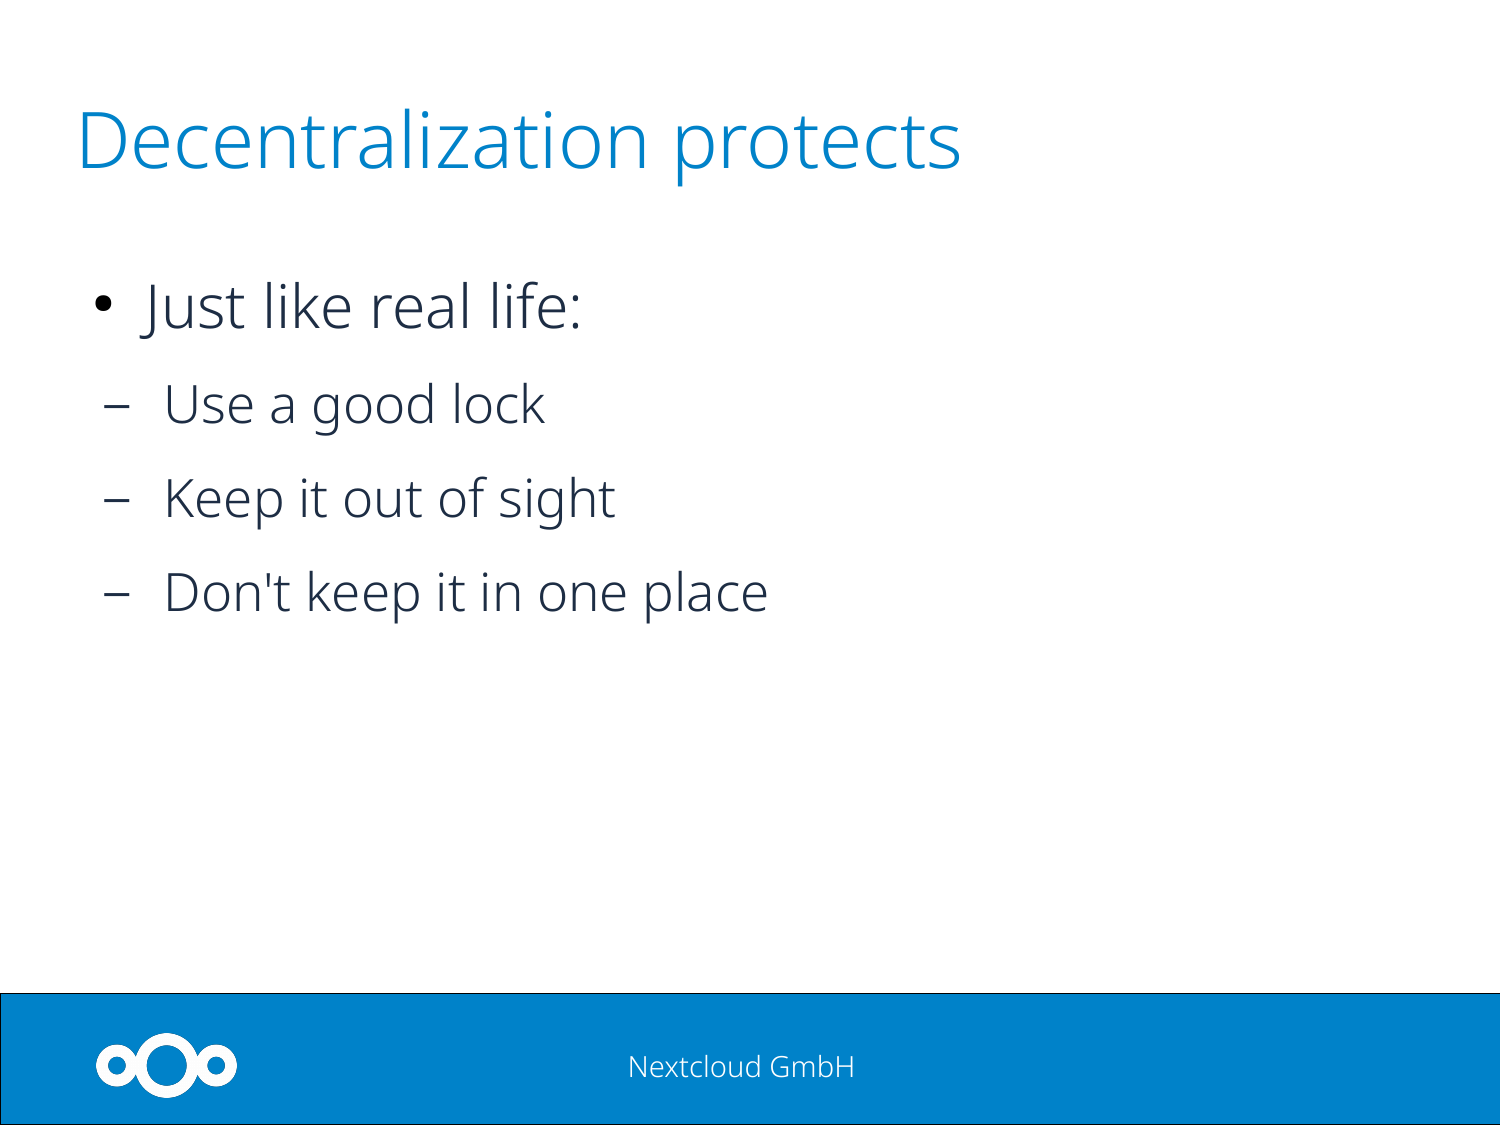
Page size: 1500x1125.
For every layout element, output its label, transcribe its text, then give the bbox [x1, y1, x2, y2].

title Decentralization protects [74, 44, 1425, 233]
list Just like real life: Use a good lock Keep it out of sight Don't keep it in one place [74, 263, 1425, 916]
picture [96, 1033, 237, 1098]
